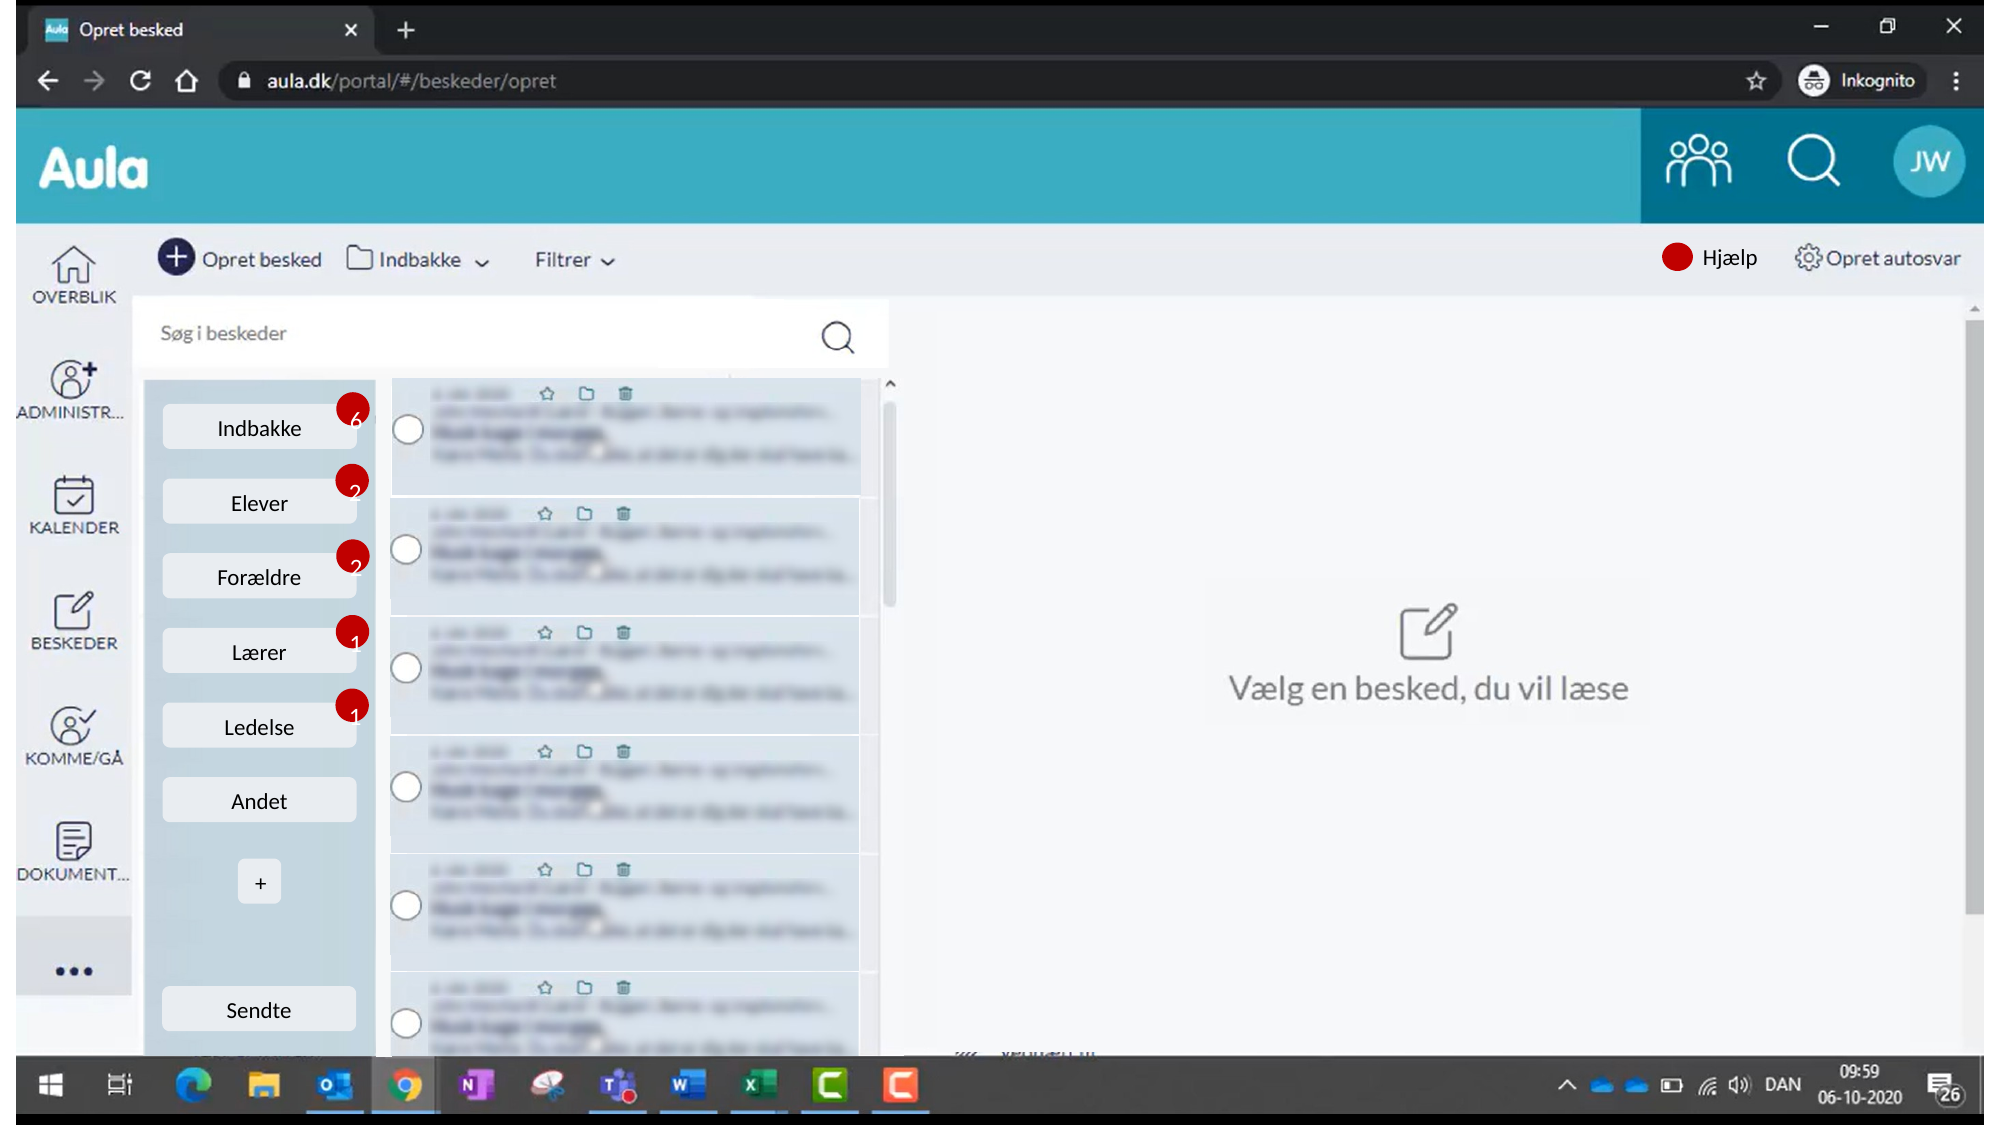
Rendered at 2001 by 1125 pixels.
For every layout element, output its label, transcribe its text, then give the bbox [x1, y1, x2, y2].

text_box + [237, 858, 282, 904]
text_box 1 [335, 688, 369, 722]
text_box Elever [162, 478, 357, 524]
text_box 6 [352, 420, 359, 426]
text_box [1662, 242, 1687, 271]
picture [1666, 131, 1732, 191]
text_box Ledelse [162, 702, 357, 748]
text_box Andet [162, 777, 357, 823]
picture [1785, 128, 1840, 186]
text_box 2 [335, 463, 369, 498]
text_box Indbakke [162, 403, 357, 449]
text_box Hjælp [1687, 235, 1774, 279]
text_box 1 [335, 615, 370, 649]
text_box Sendte [162, 986, 357, 1032]
text_box 2 [336, 539, 370, 573]
text_box 6 [336, 392, 370, 426]
picture [16, 0, 1984, 1125]
picture [1893, 126, 1965, 197]
text_box Lærer [162, 627, 357, 673]
text_box Forældre [162, 553, 357, 599]
